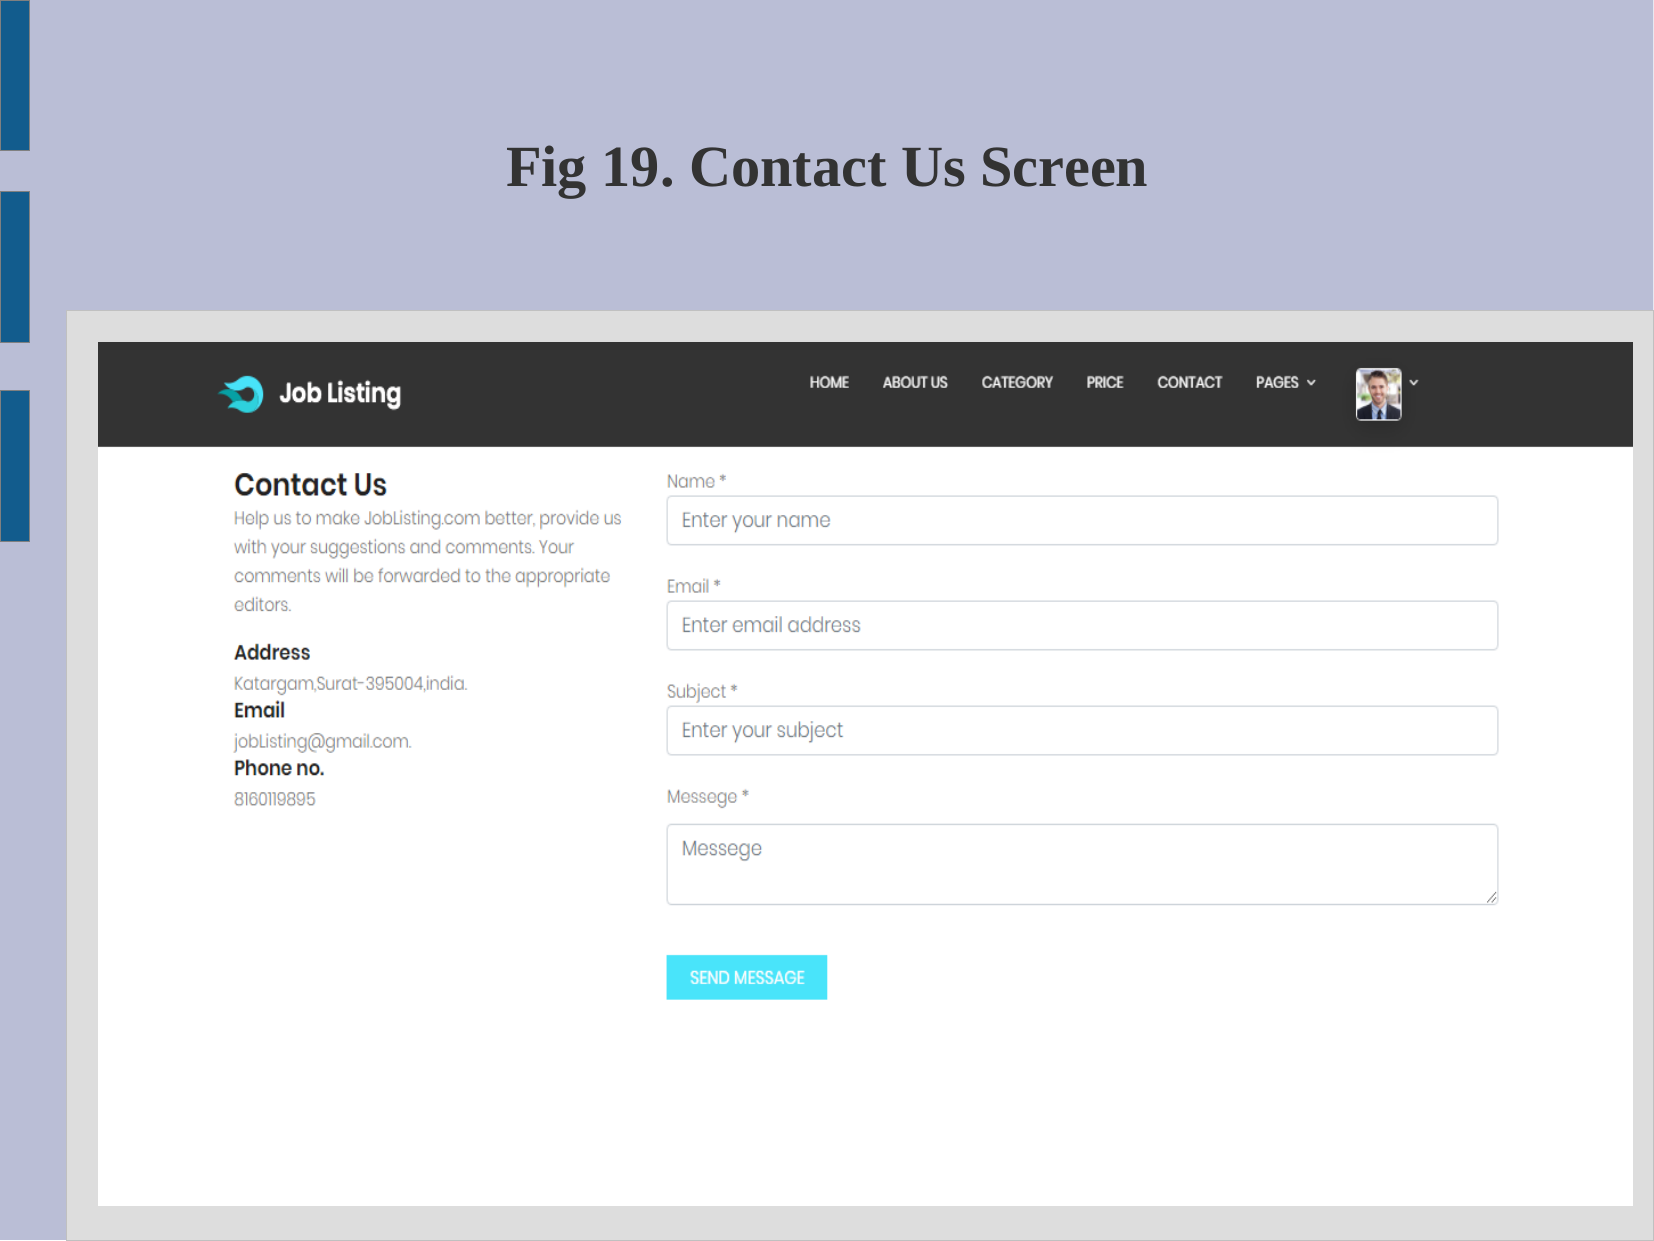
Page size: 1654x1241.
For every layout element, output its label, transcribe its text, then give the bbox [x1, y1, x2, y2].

title Fig 19. Contact Us Screen [121, 62, 1534, 271]
picture [98, 342, 1633, 1206]
